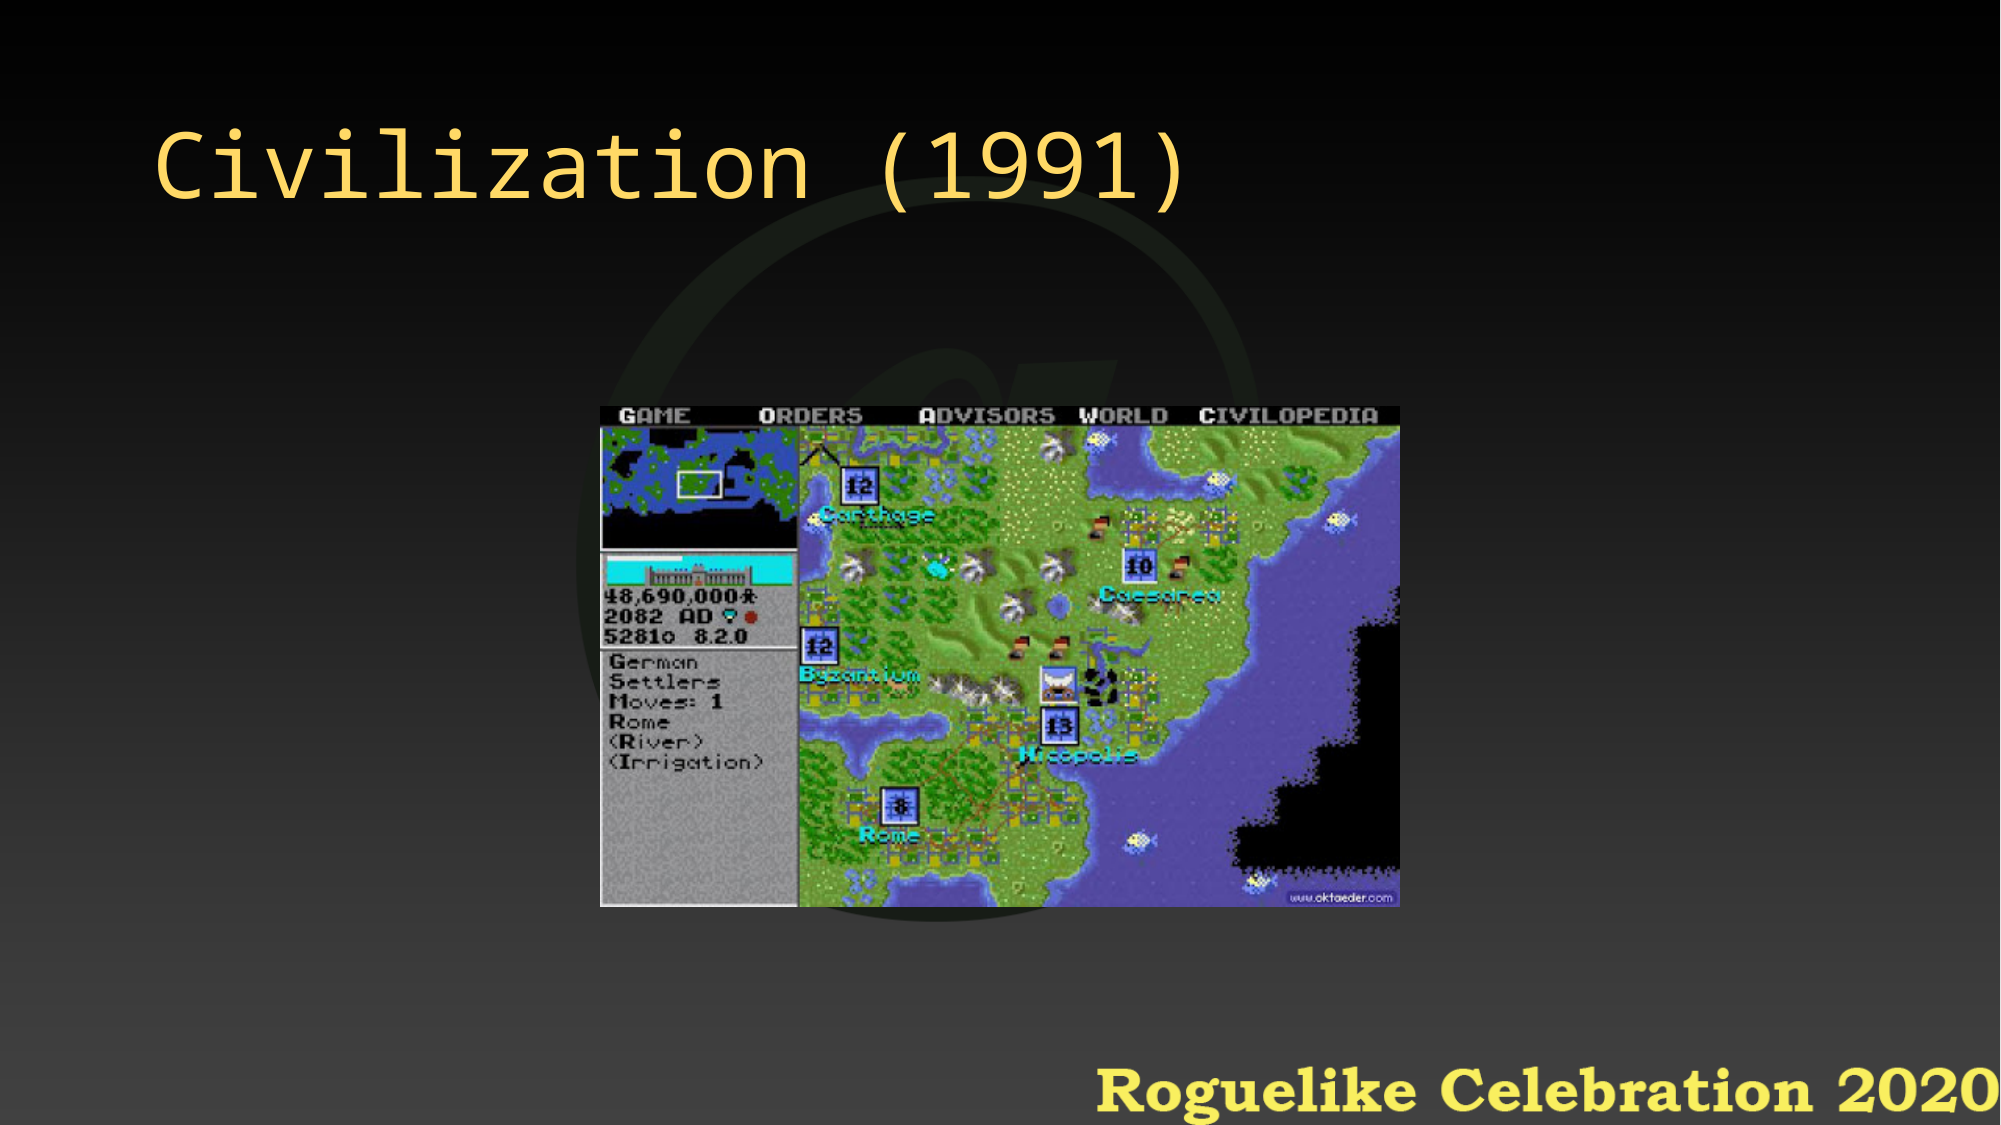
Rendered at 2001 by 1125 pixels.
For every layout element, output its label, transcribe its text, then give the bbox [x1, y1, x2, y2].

title Civilization (1991) [137, 59, 1863, 278]
picture [0, 0, 2001, 1125]
